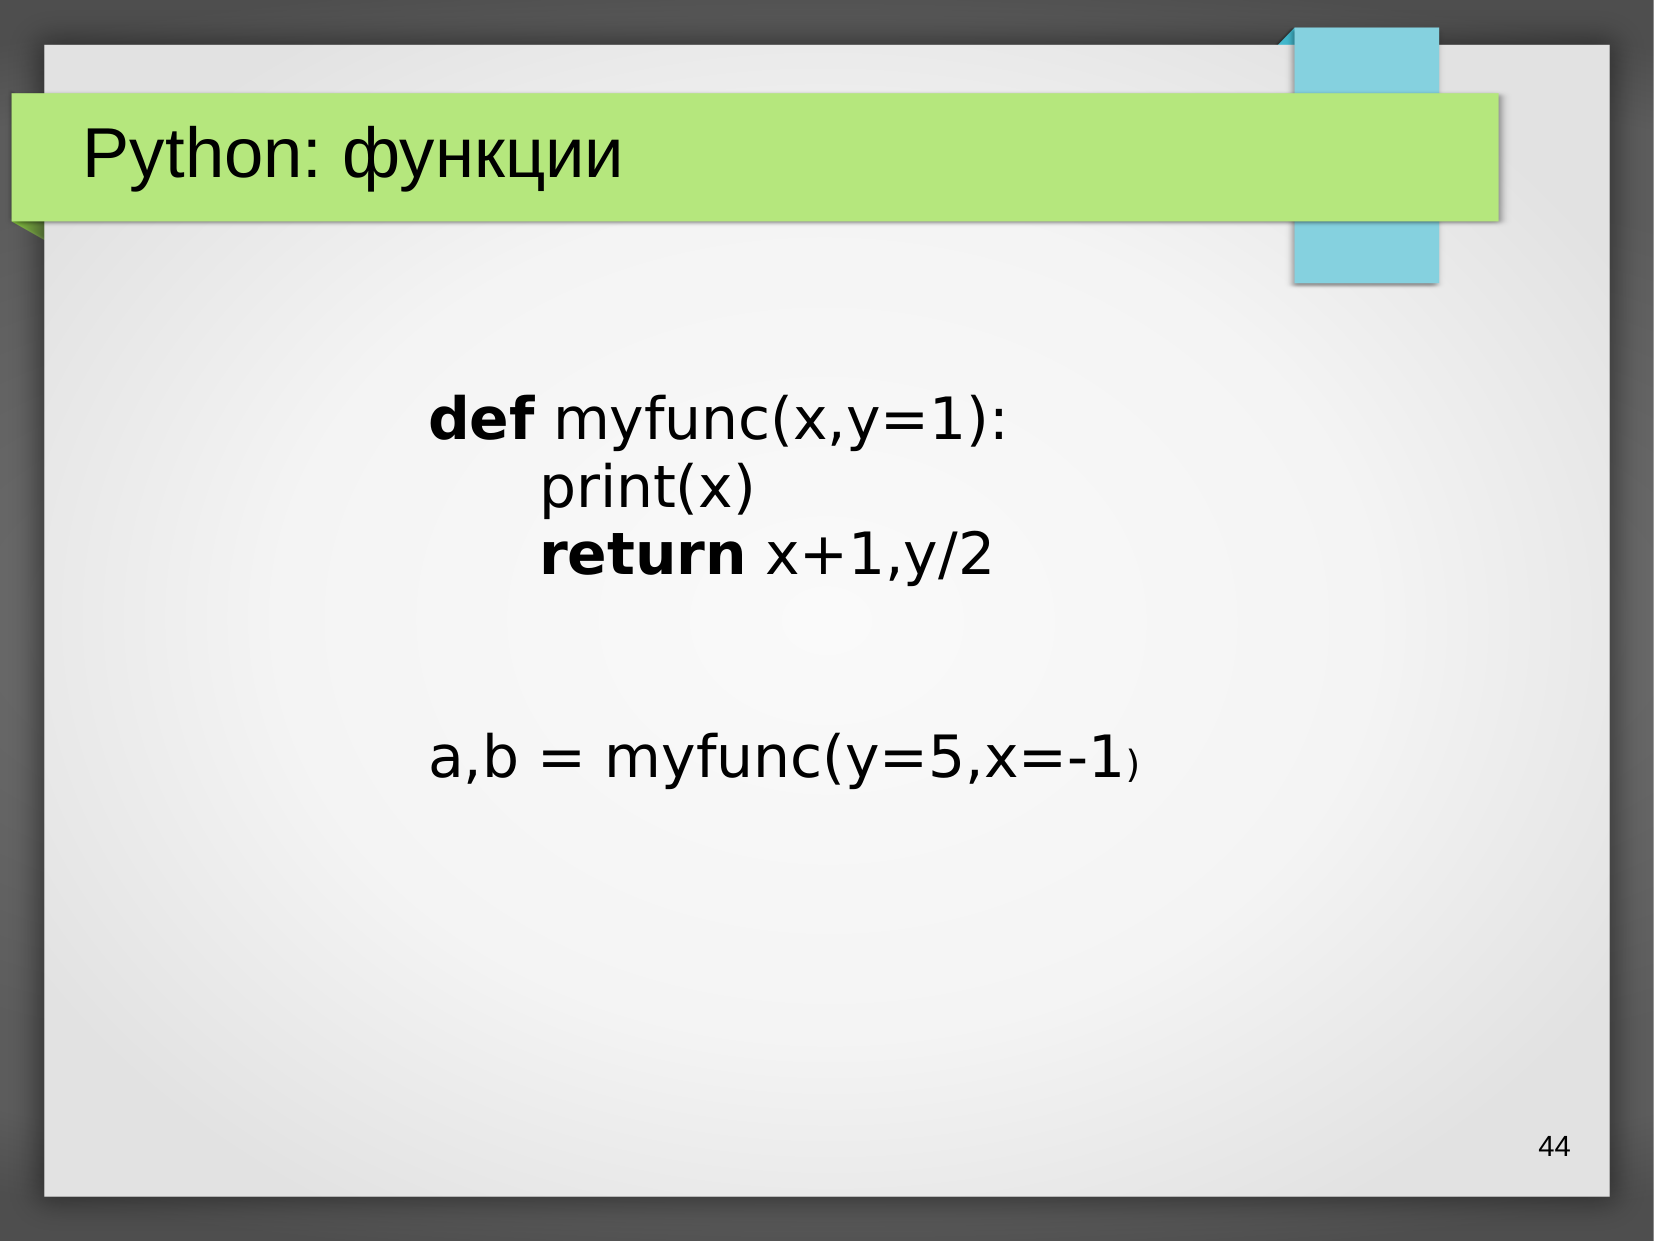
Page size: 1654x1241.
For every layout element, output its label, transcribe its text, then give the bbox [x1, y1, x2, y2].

text_box def myfunc(x,y=1): print(x) return x+1,y/2 a,b = myfunc(y=5,x=-1) [413, 377, 1241, 909]
picture [0, 0, 1654, 1241]
title Python: функции [82, 49, 1571, 257]
